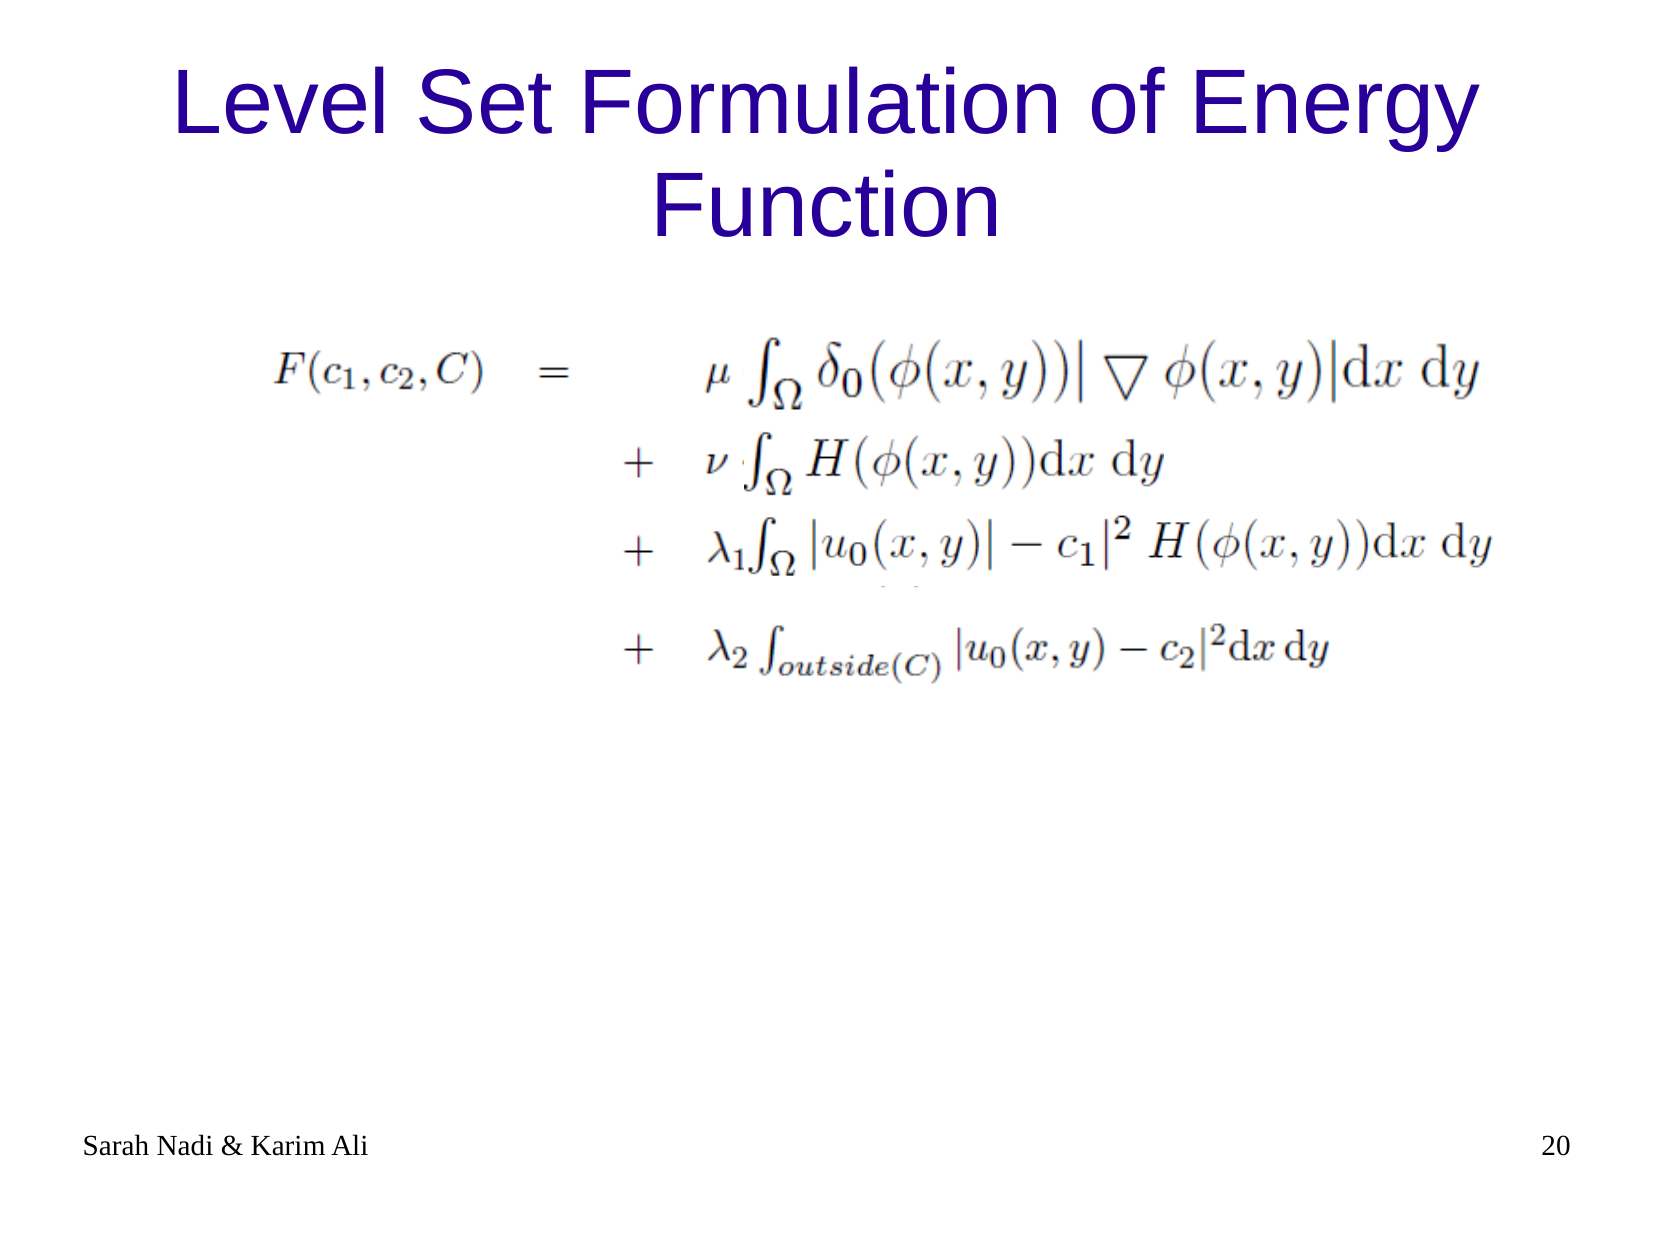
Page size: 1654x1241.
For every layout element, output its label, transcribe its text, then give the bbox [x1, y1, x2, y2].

picture [271, 324, 1499, 703]
title Level Set Formulation of Energy Function [82, 49, 1571, 257]
